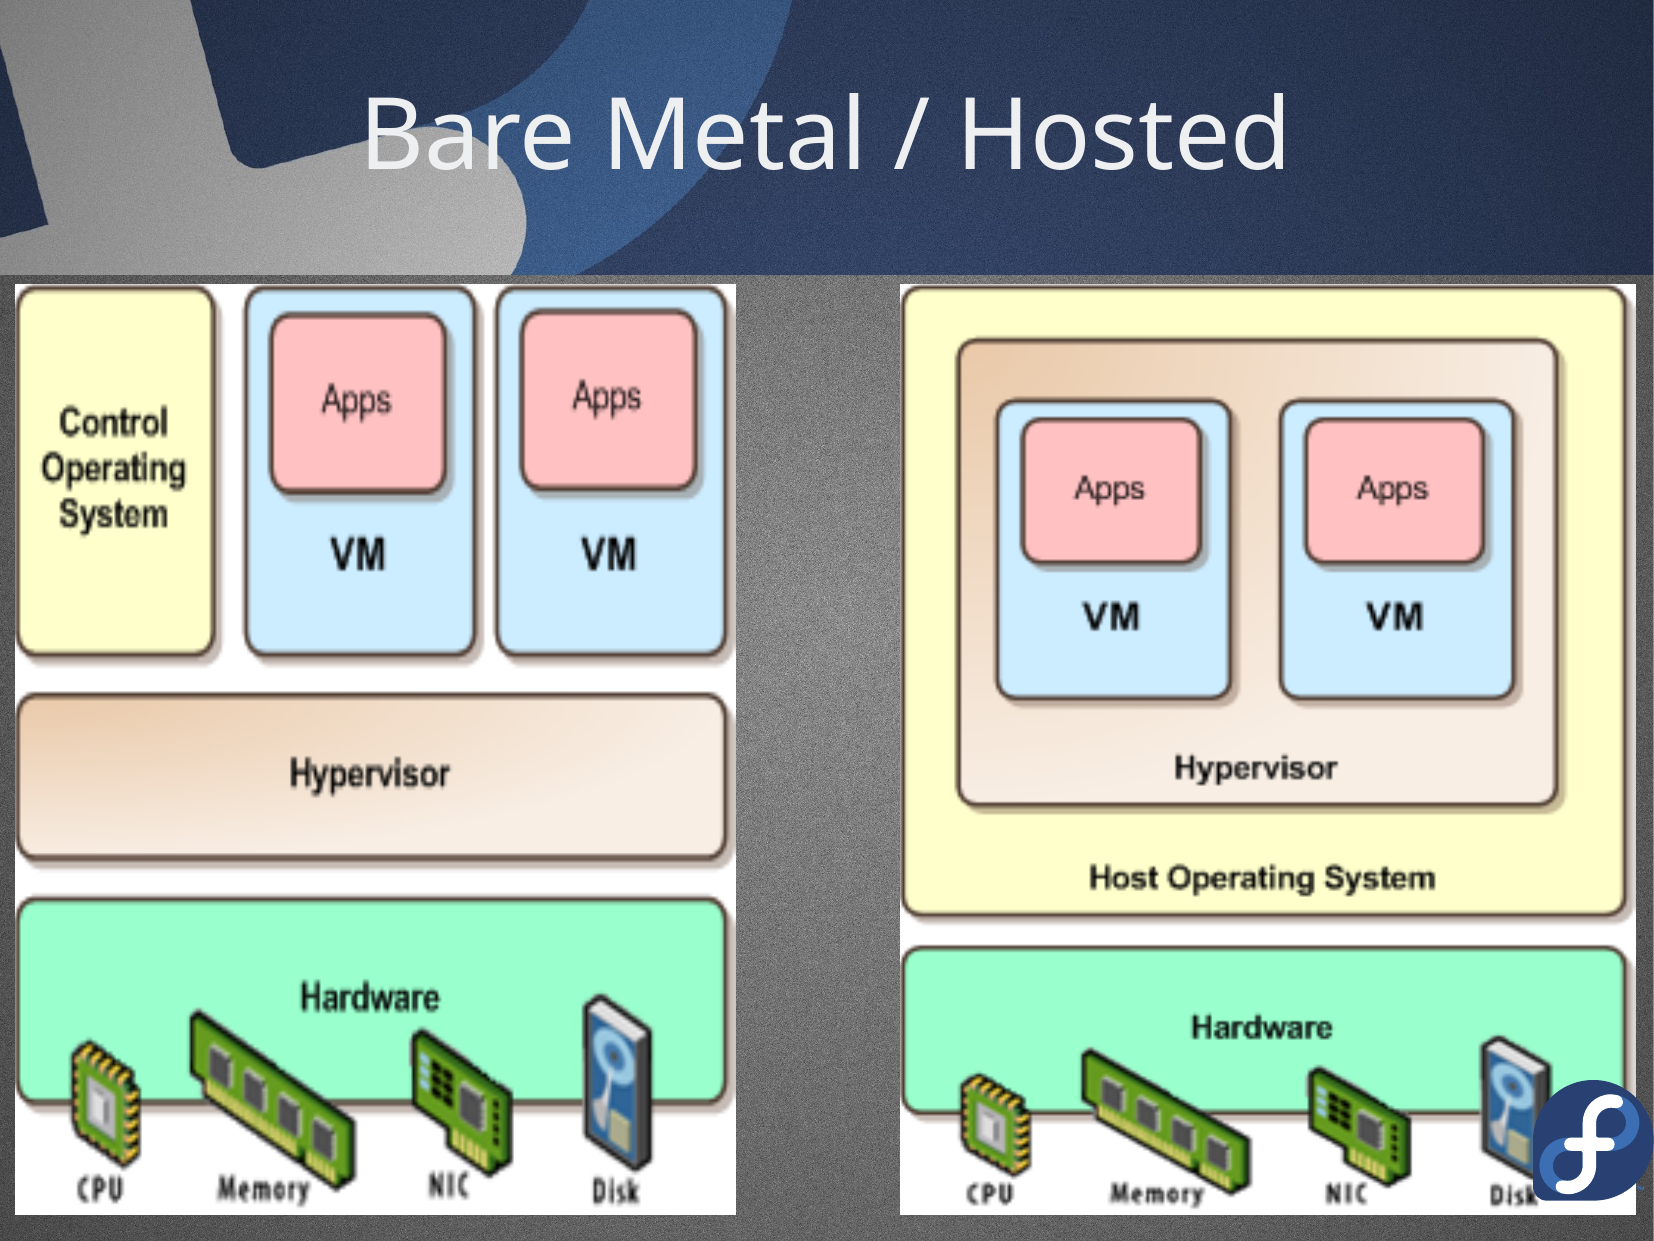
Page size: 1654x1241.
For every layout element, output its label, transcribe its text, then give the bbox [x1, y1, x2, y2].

text_box Bare Metal / Hosted [88, 29, 1565, 237]
picture [0, 0, 1654, 1241]
